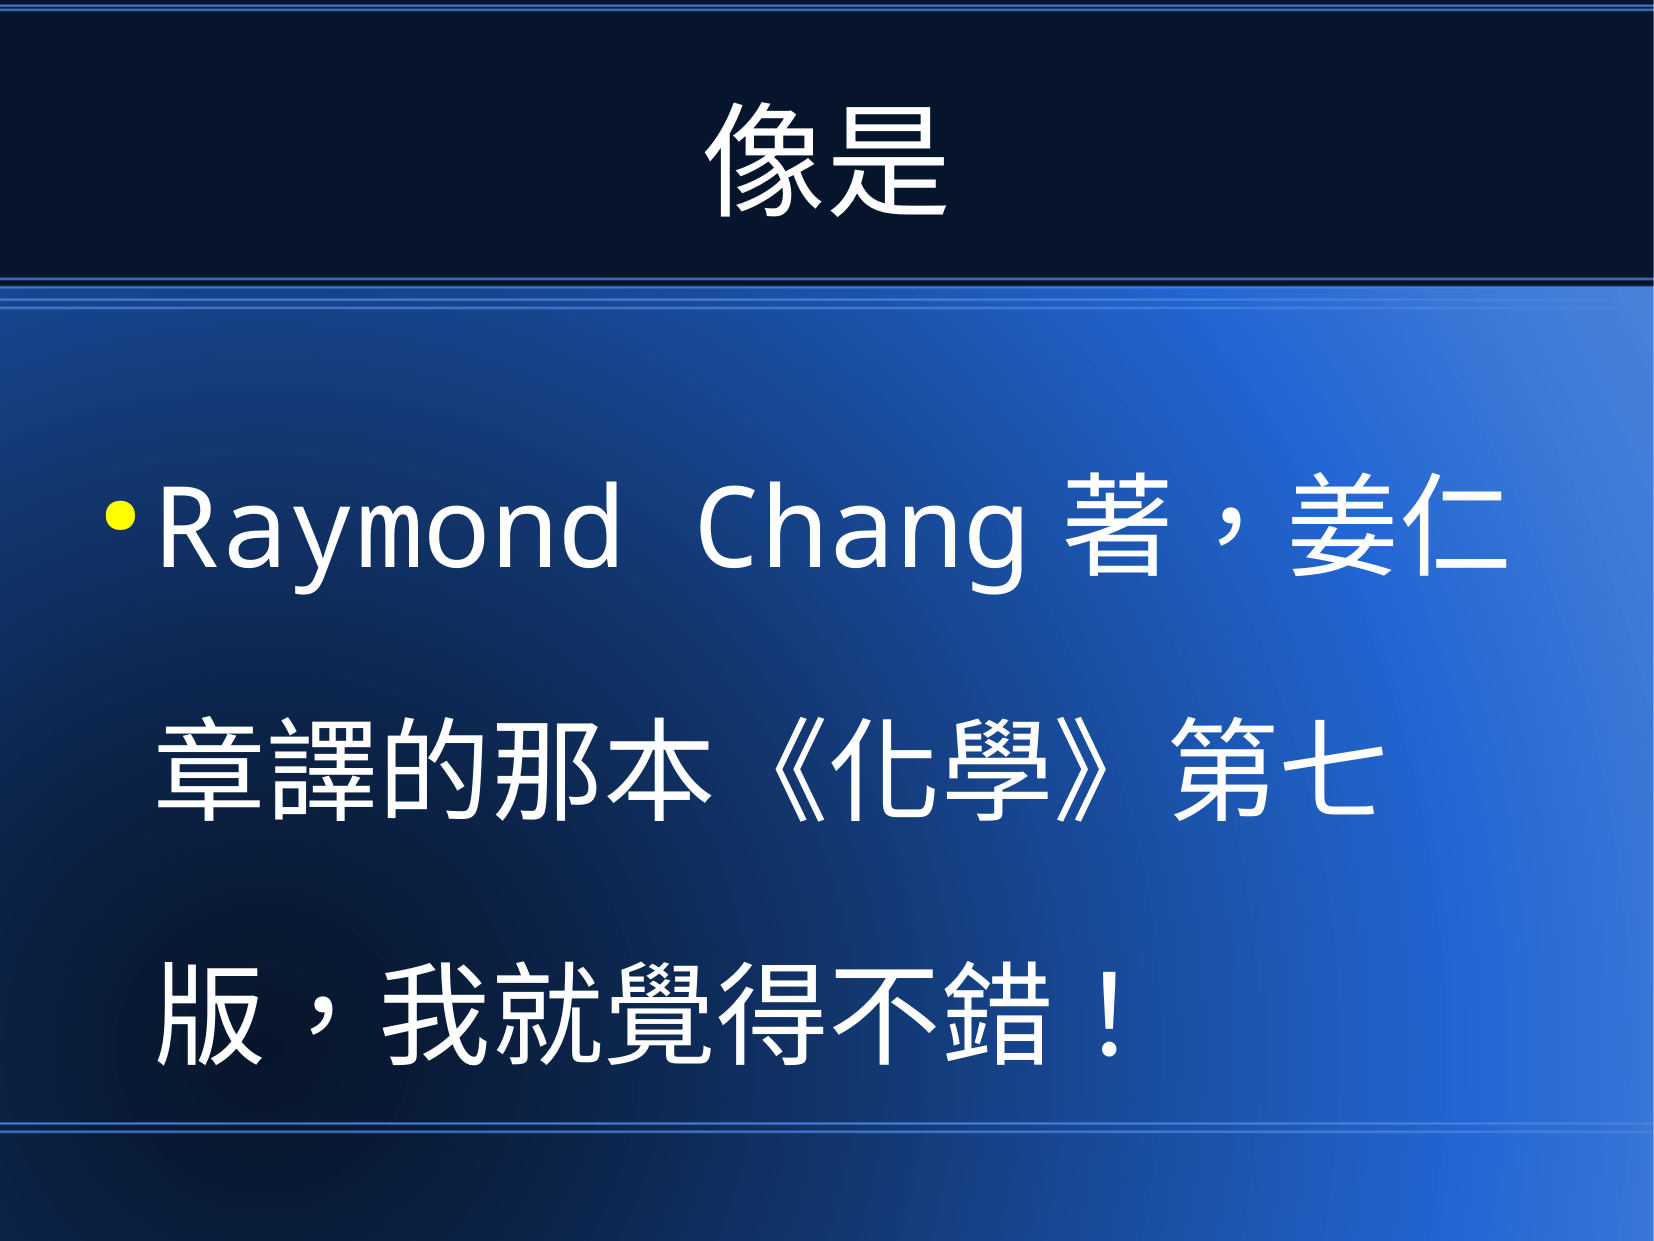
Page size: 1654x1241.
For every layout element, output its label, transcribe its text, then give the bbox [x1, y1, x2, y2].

picture [0, 0, 1654, 1241]
title 像是 [82, 49, 1571, 257]
list Raymond Chang著，姜仁章譯的那本《化學》第七版，我就覺得不錯！ [82, 355, 1571, 1241]
